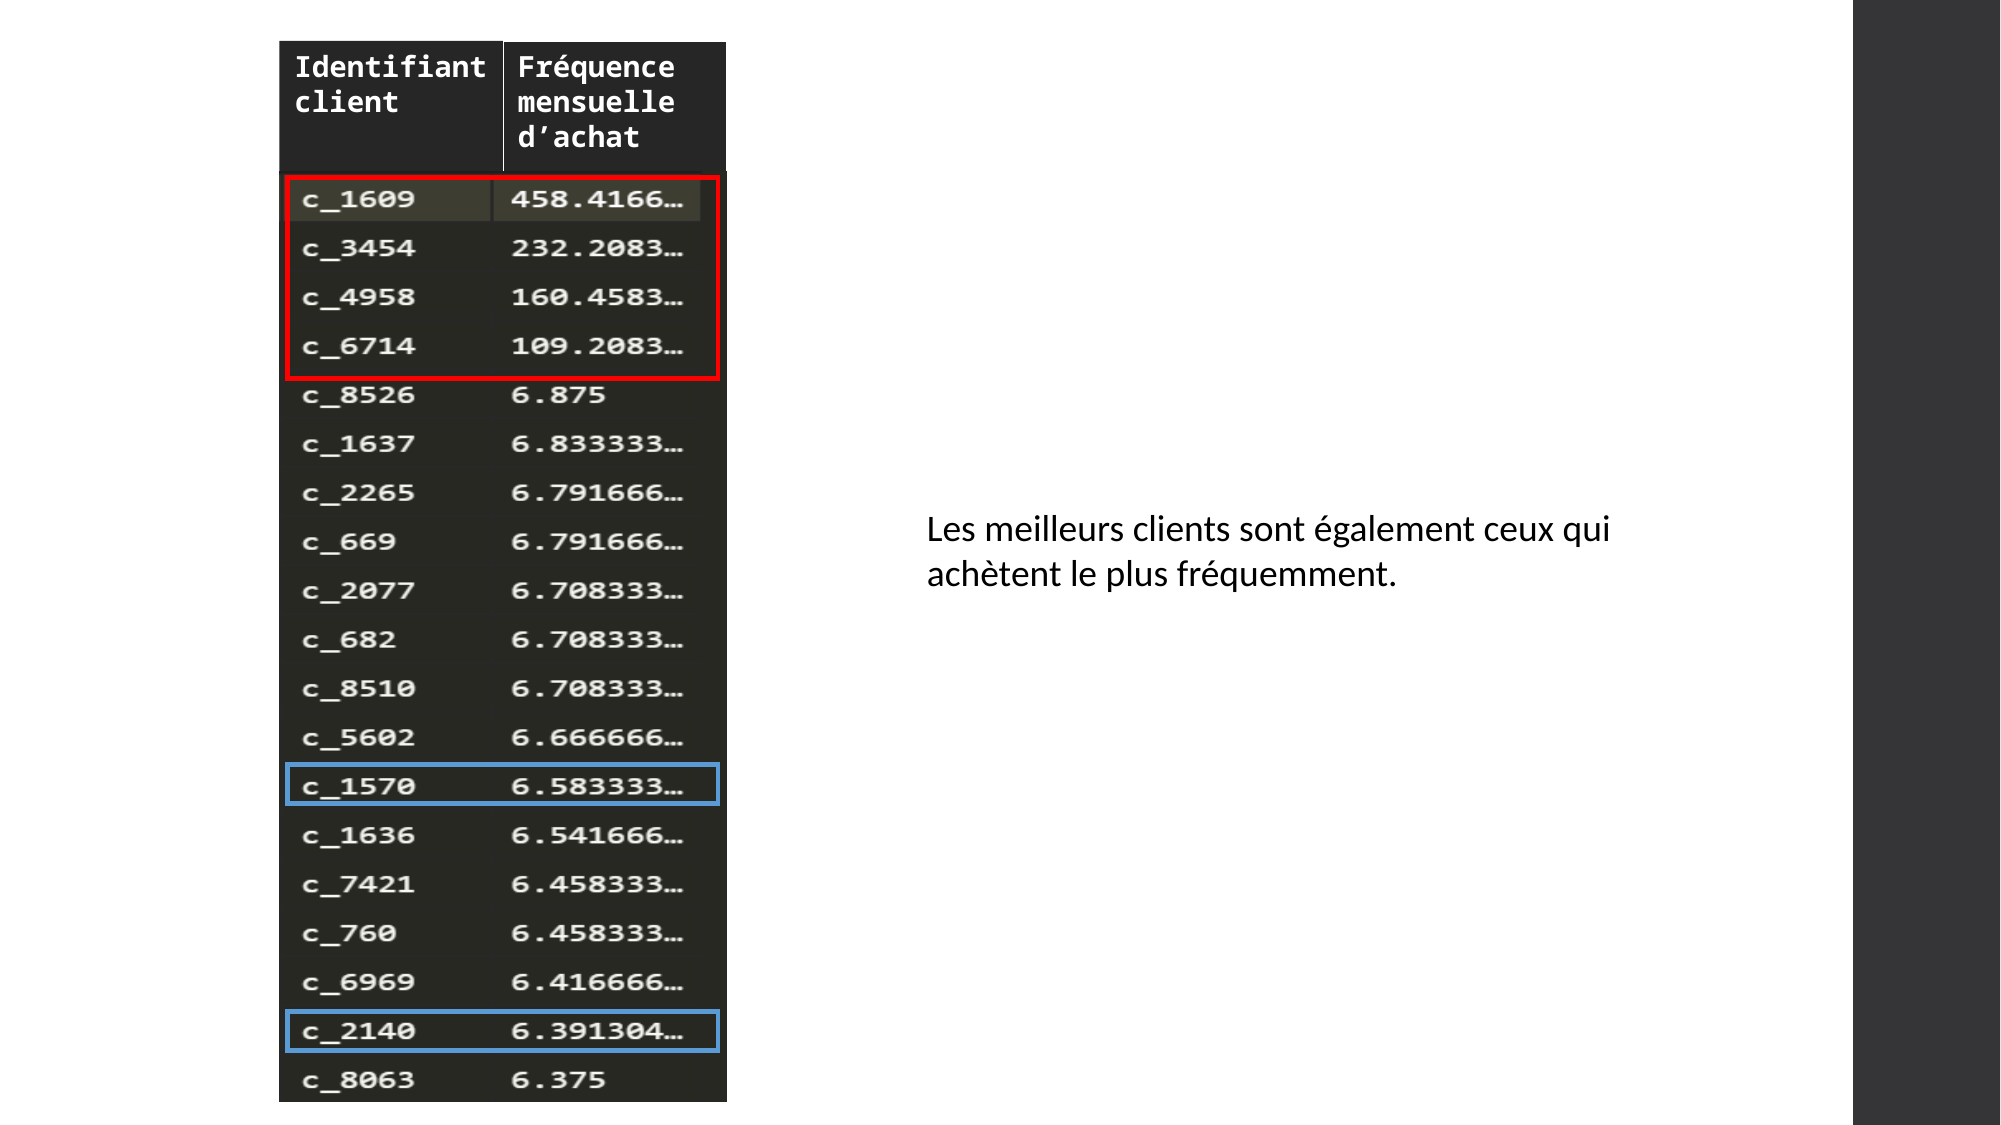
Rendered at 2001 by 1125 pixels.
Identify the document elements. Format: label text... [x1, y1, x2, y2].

text_box Identifiant client [279, 40, 503, 171]
text_box Les meilleurs clients sont également ceux qui achètent le plus fréquemment. [911, 496, 1672, 785]
text_box Fréquence mensuelle d’achat [503, 40, 727, 171]
picture [279, 171, 727, 1102]
